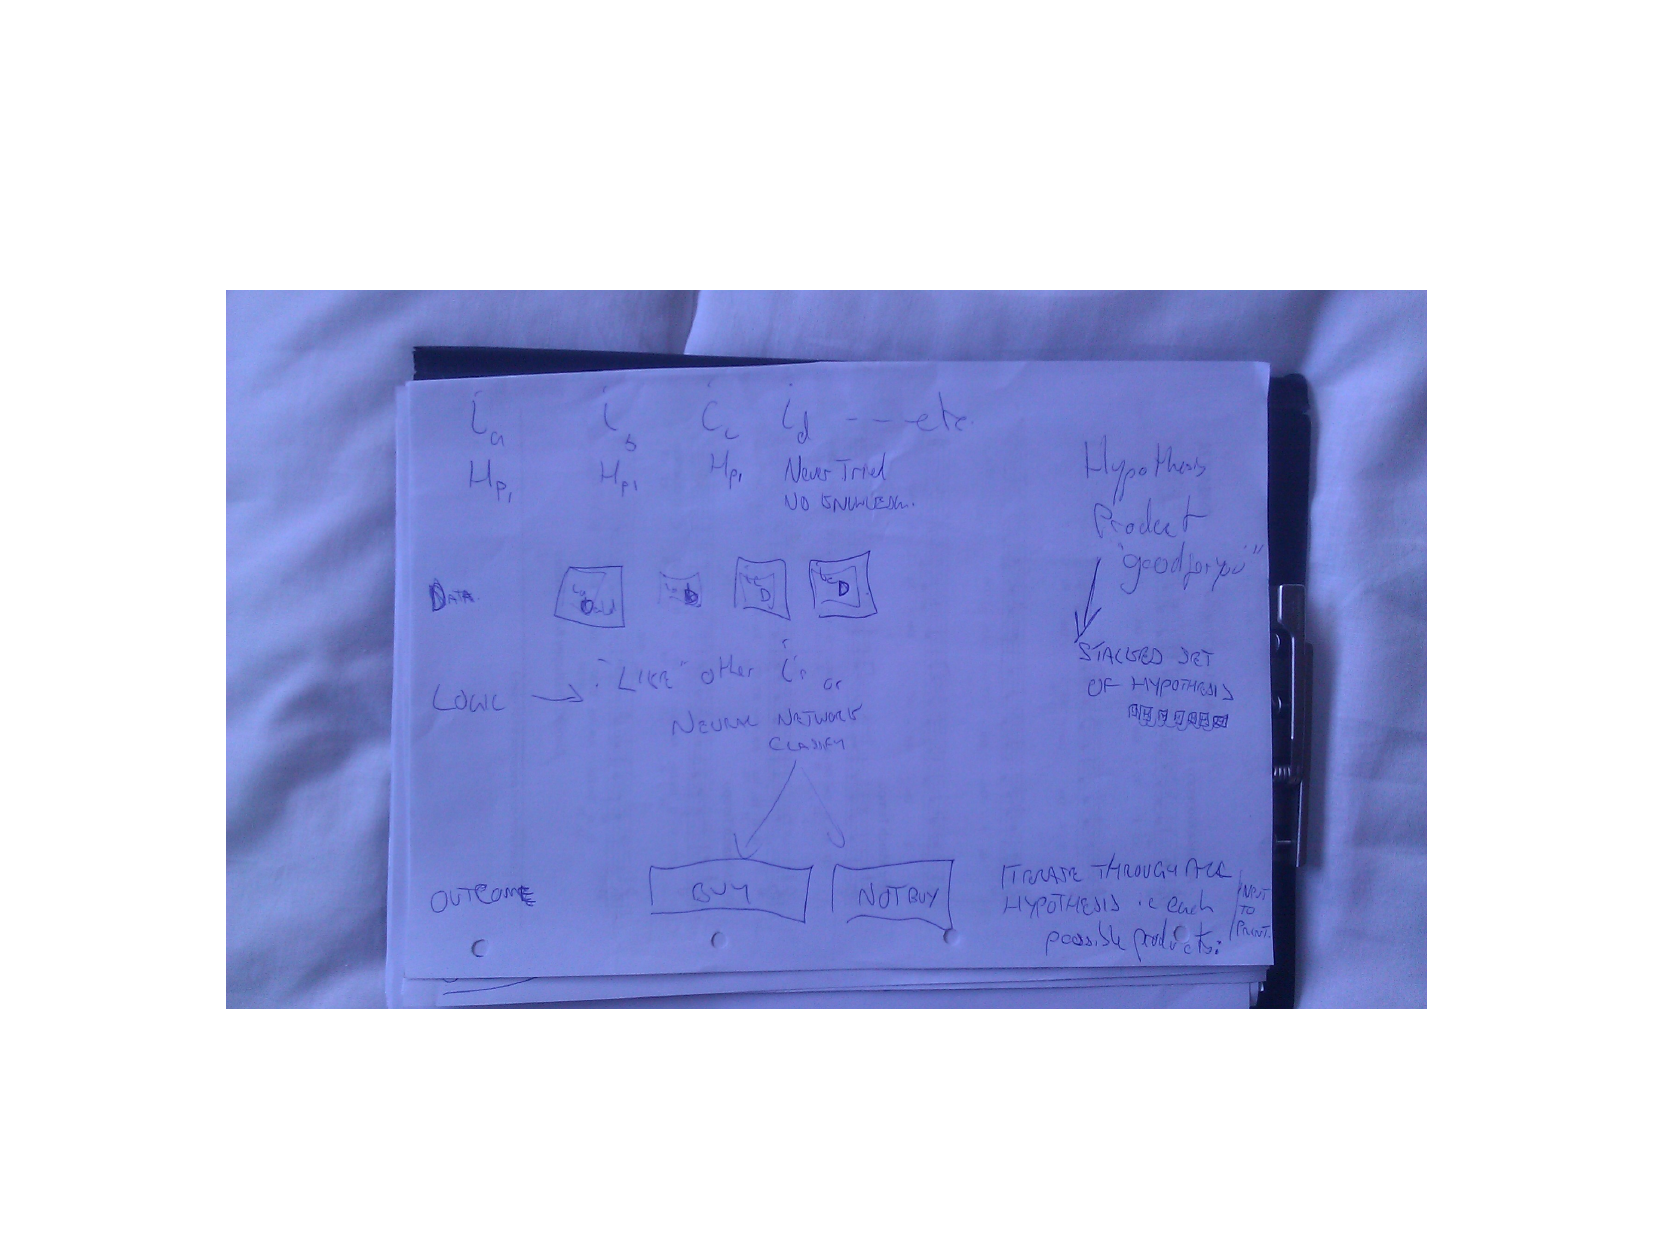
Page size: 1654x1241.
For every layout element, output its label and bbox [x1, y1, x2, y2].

picture [225, 289, 1427, 1009]
